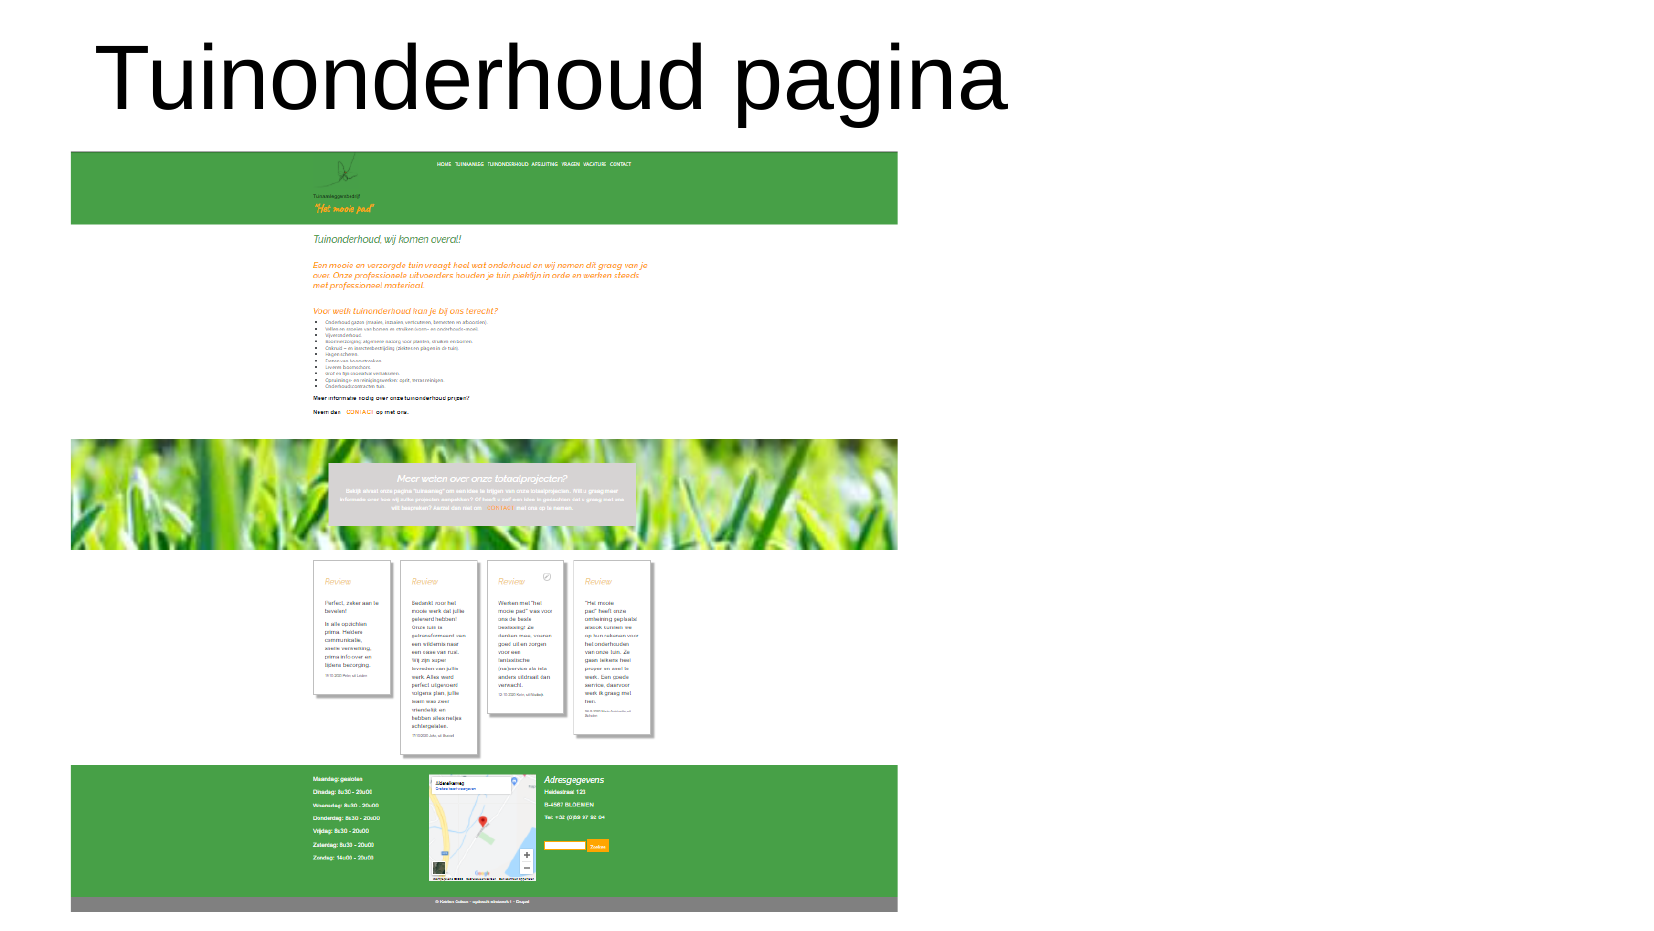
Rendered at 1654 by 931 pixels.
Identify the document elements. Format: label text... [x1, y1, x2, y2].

picture [70, 141, 898, 923]
title Tuinonderhoud pagina [94, 11, 1477, 134]
